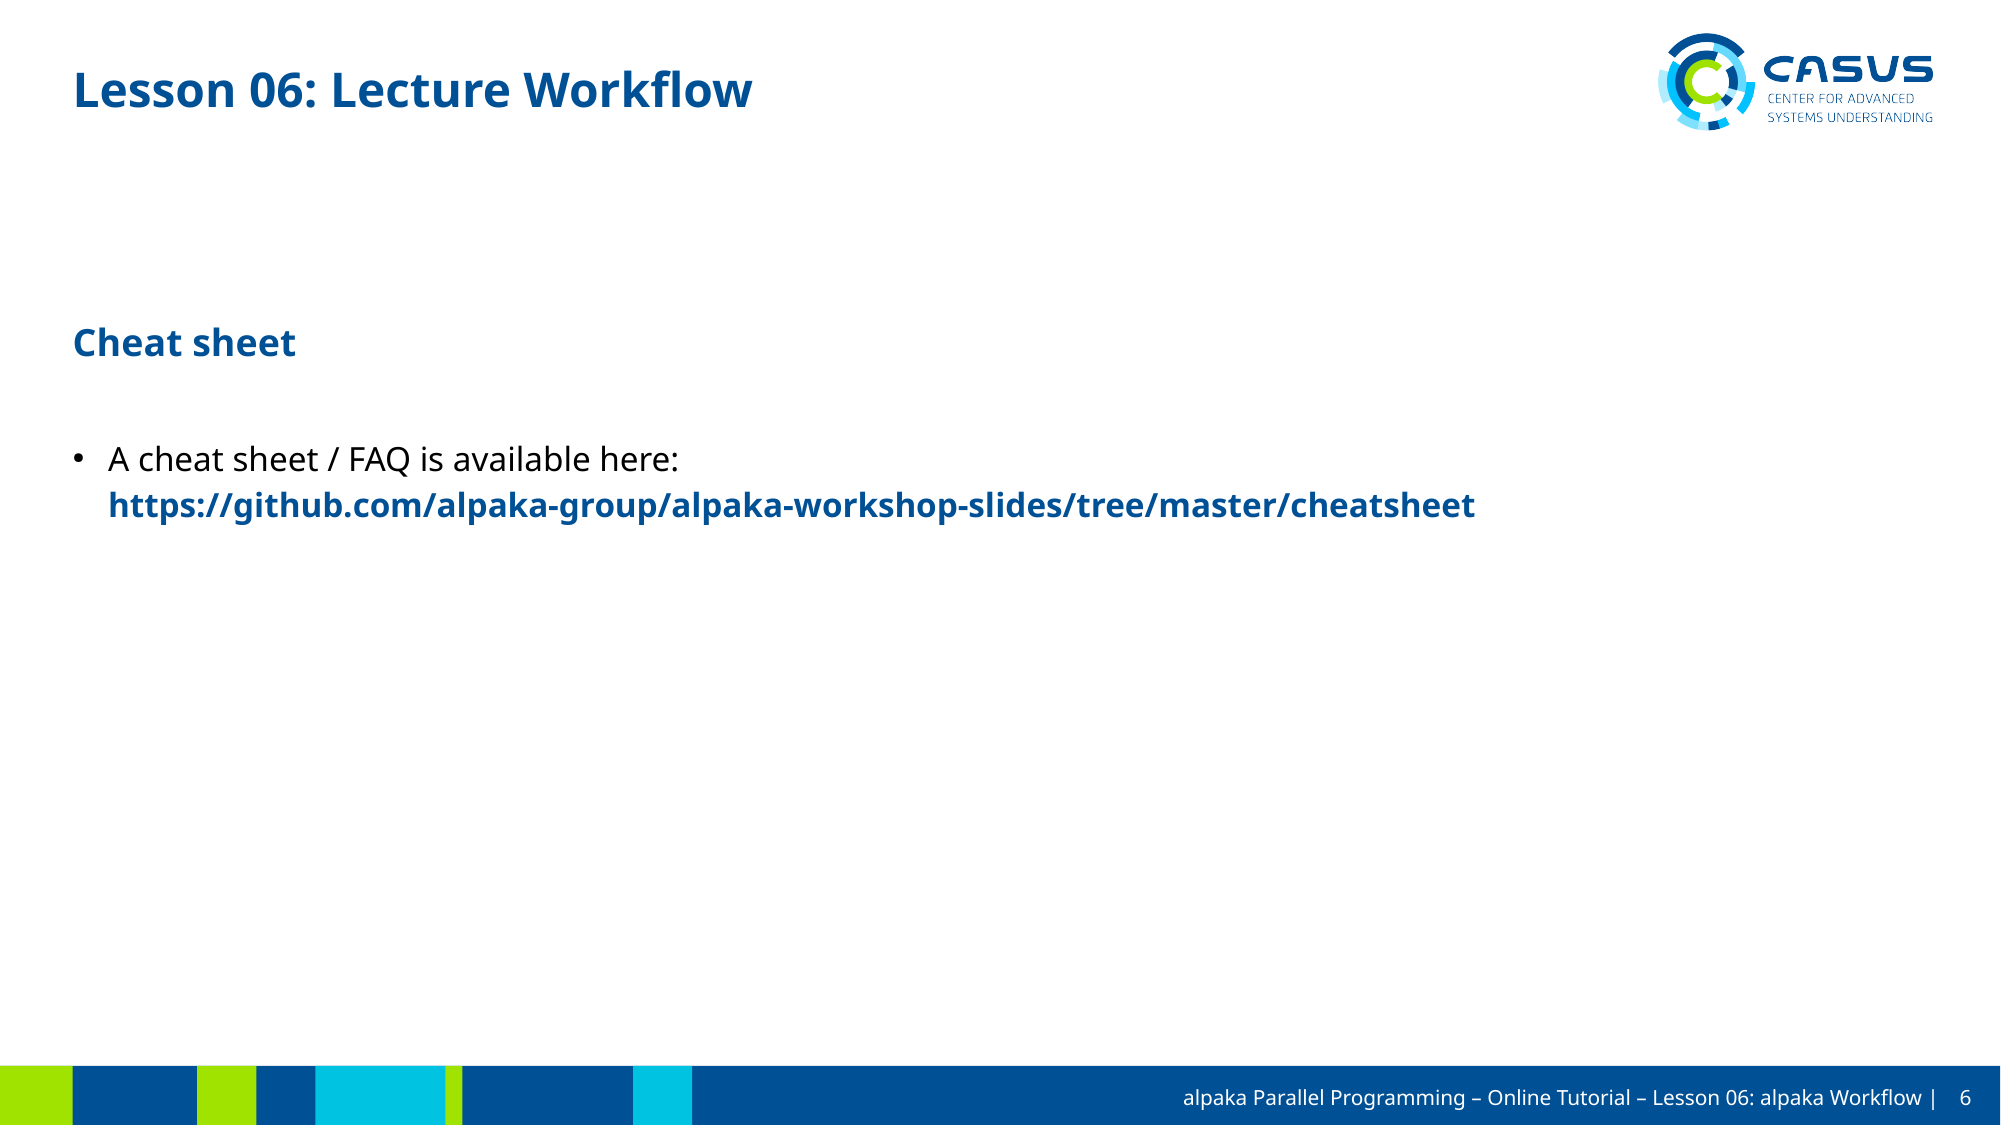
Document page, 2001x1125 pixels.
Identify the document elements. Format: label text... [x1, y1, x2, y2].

picture [1658, 33, 1933, 131]
list Cheat sheet A cheat sheet / FAQ is available here: https://github.com/alpaka-group/alpaka-workshop-slides/tree/master/cheatsheet [72, 316, 1620, 979]
title Lesson 06: Lecture Workflow [72, 54, 1620, 123]
